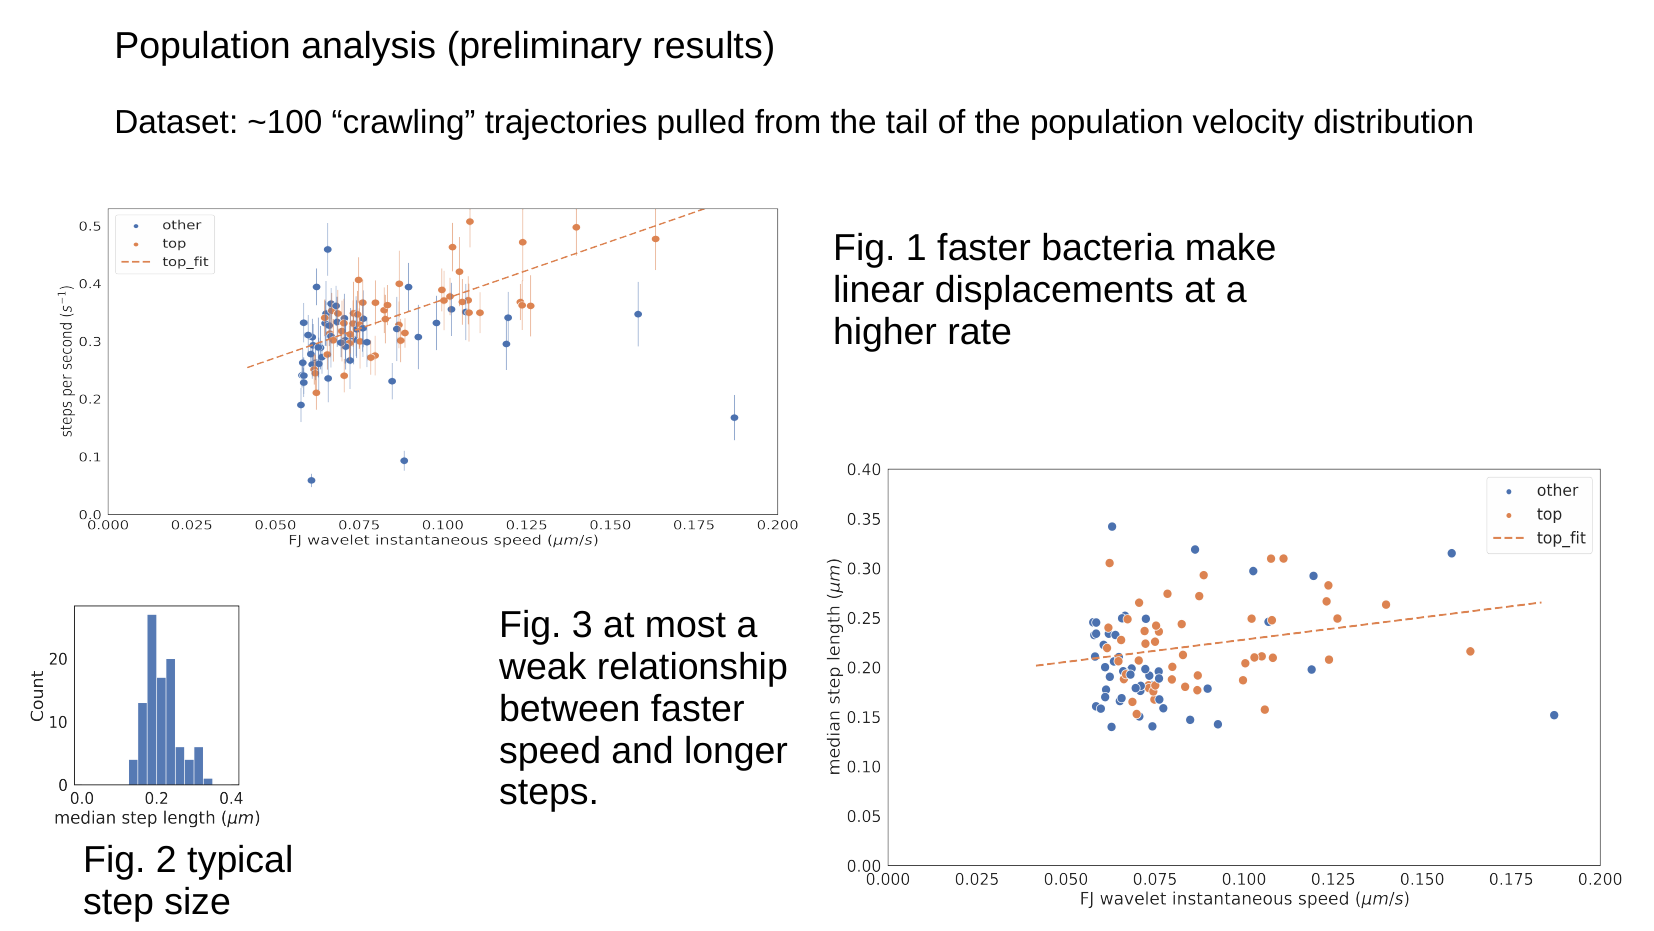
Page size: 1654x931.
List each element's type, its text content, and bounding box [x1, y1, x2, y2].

text_box Fig. 3 at most a weak relationship between faster speed and longer steps. [484, 595, 838, 833]
picture [11, 587, 260, 848]
text_box Population analysis (preliminary results) Dataset: ~100 “crawling” trajectories pulled from the tail of the population velocity distribution [99, 17, 1536, 149]
text_box Fig. 2 typical step size [68, 831, 331, 931]
text_box Fig. 1 faster bacteria make linear displacements at a higher rate [818, 218, 1333, 360]
picture [0, 160, 1654, 931]
